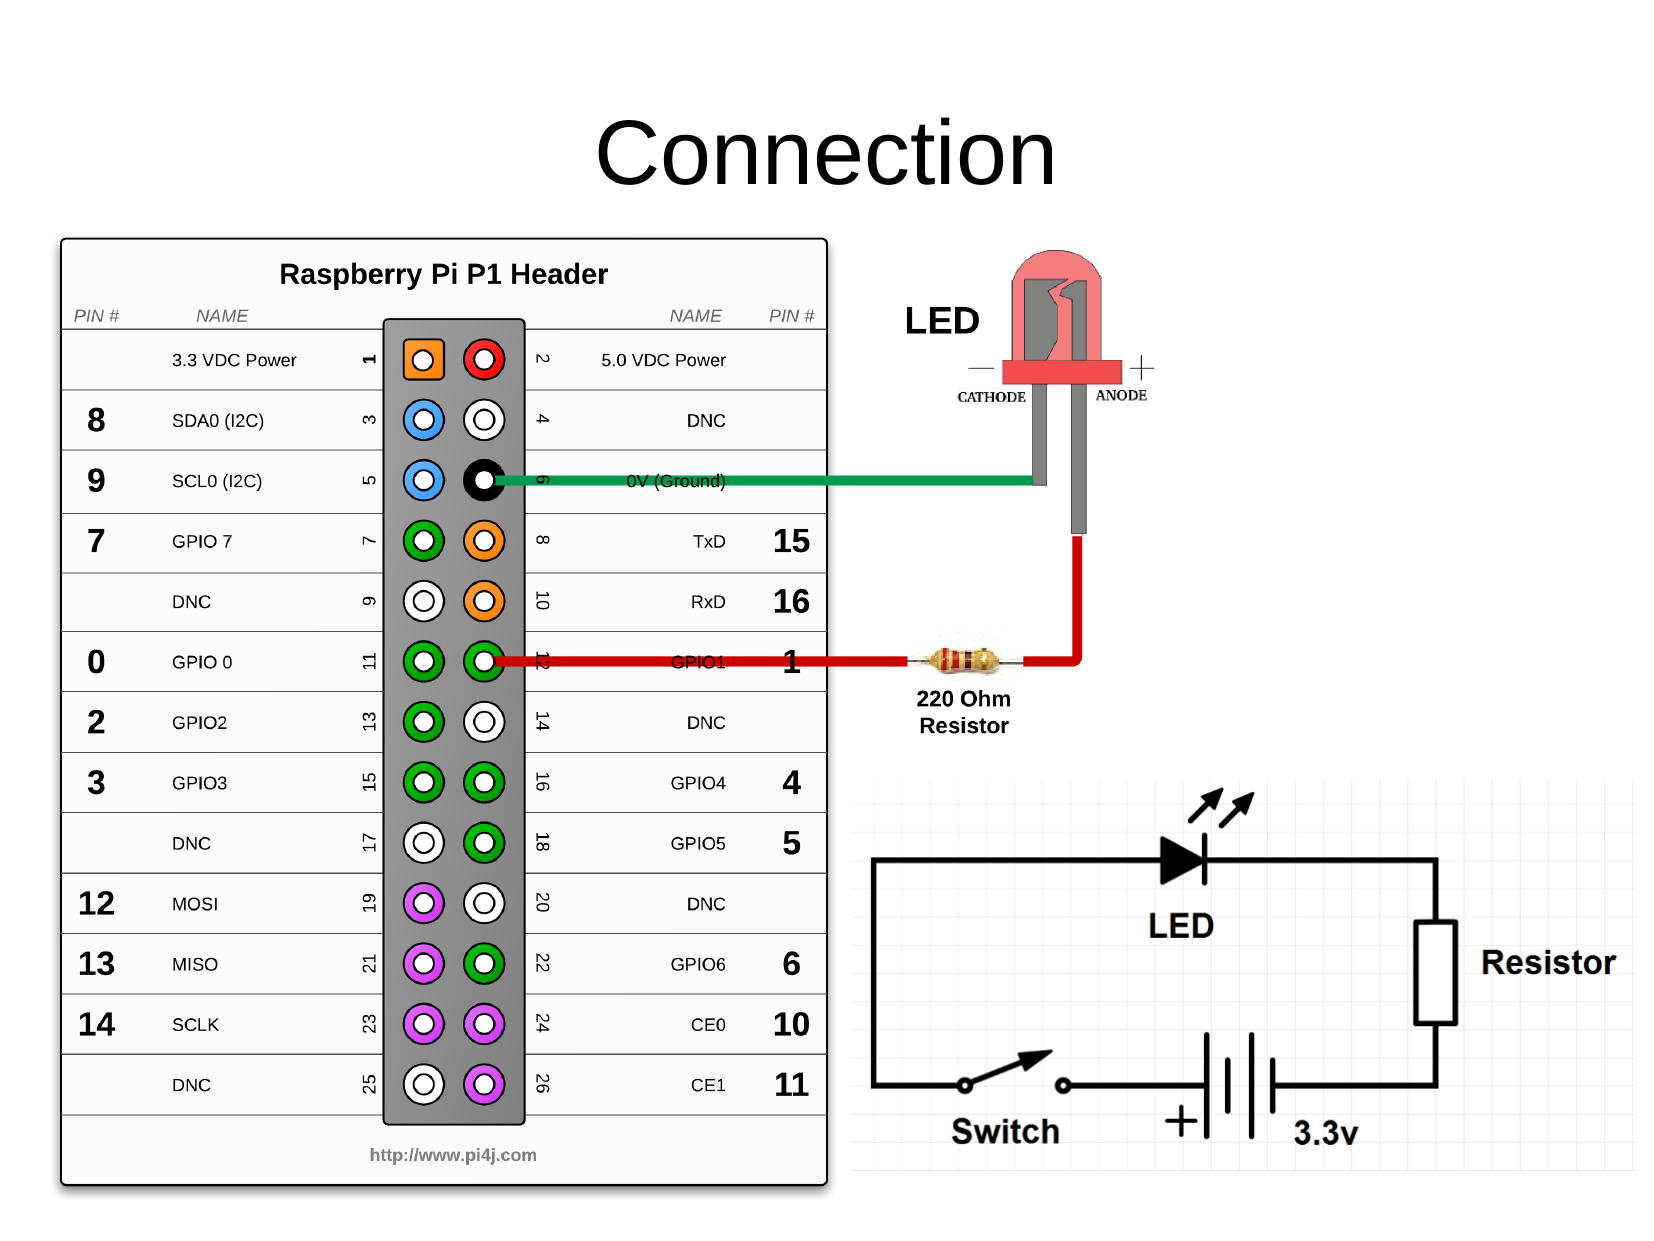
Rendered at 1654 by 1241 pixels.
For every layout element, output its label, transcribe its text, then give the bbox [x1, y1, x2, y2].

title Connection [82, 49, 1571, 257]
picture [49, 221, 1636, 1201]
